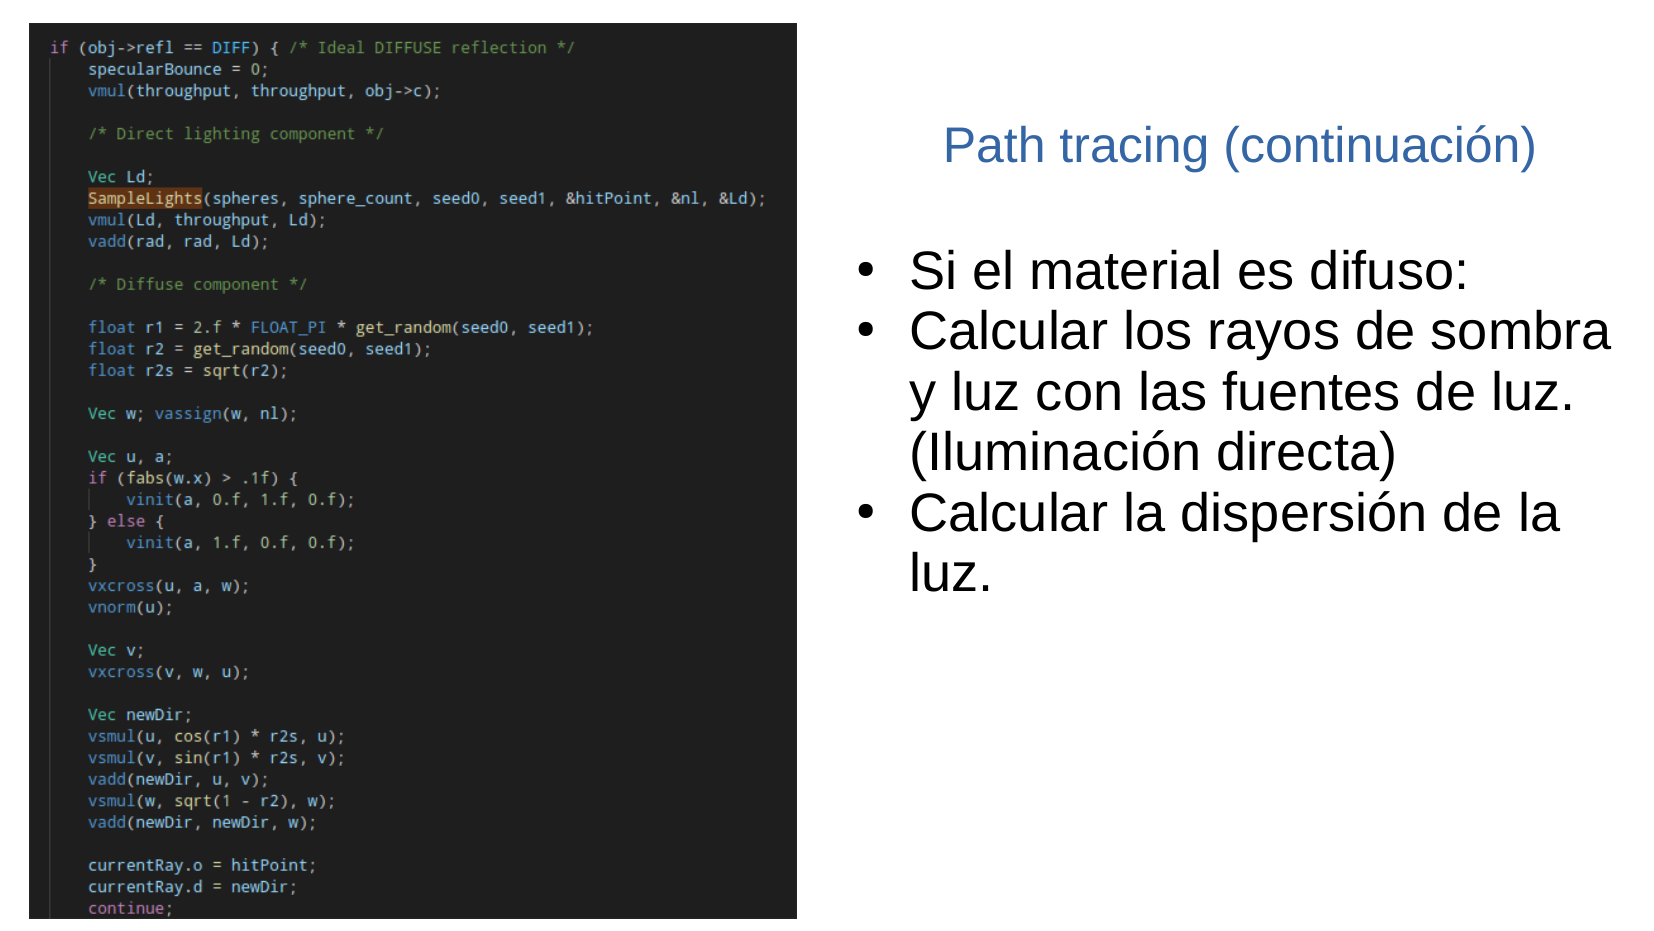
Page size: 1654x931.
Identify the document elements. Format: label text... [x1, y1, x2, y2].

picture [29, 23, 797, 919]
text_box Path tracing (continuación) [838, 109, 1642, 209]
list Si el material es difuso: Calcular los rayos de sombra y luz con las fuentes de luz. (Iluminación directa) Calcular la dispersión de la luz. [838, 240, 1642, 733]
